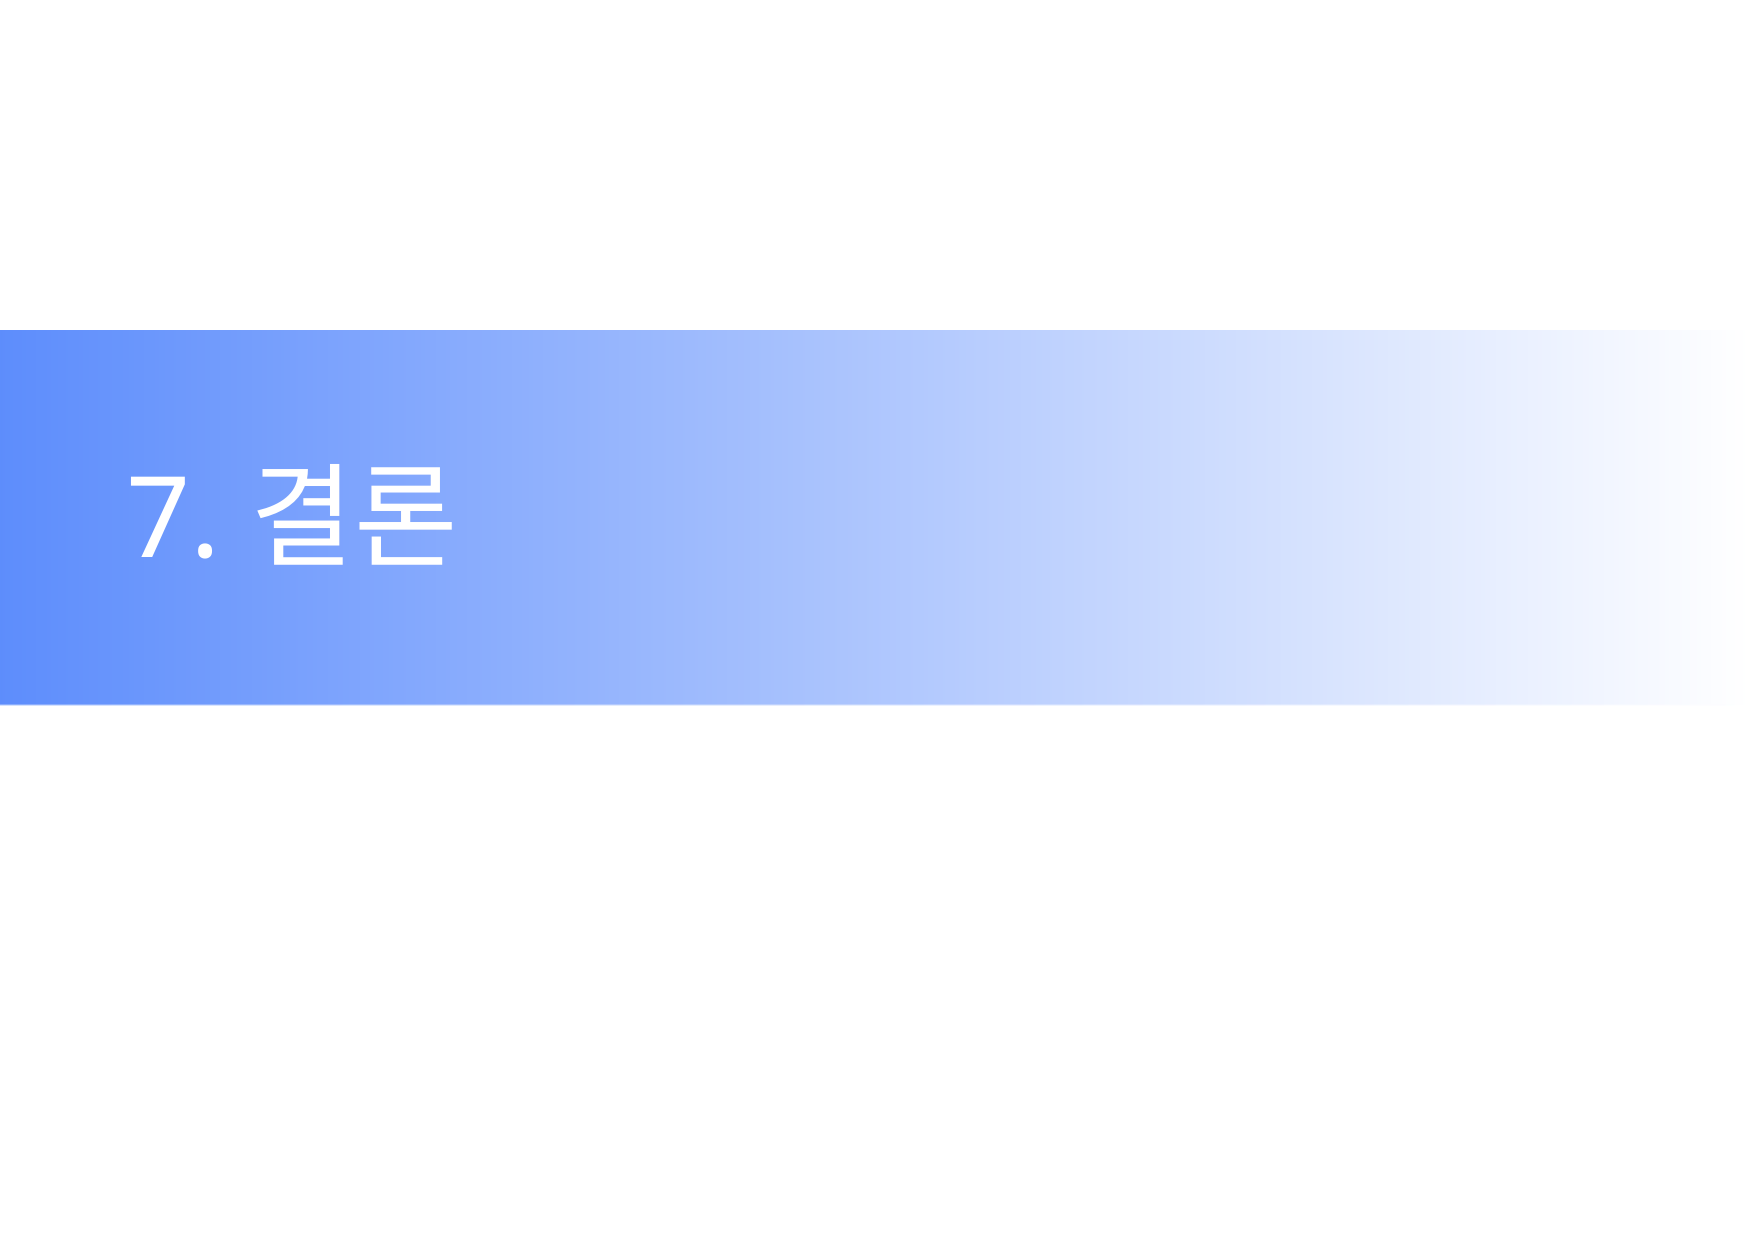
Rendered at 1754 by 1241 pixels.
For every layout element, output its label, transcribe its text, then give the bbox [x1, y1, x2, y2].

text_box 7. 결론 [112, 419, 1164, 593]
picture [0, 330, 1749, 706]
